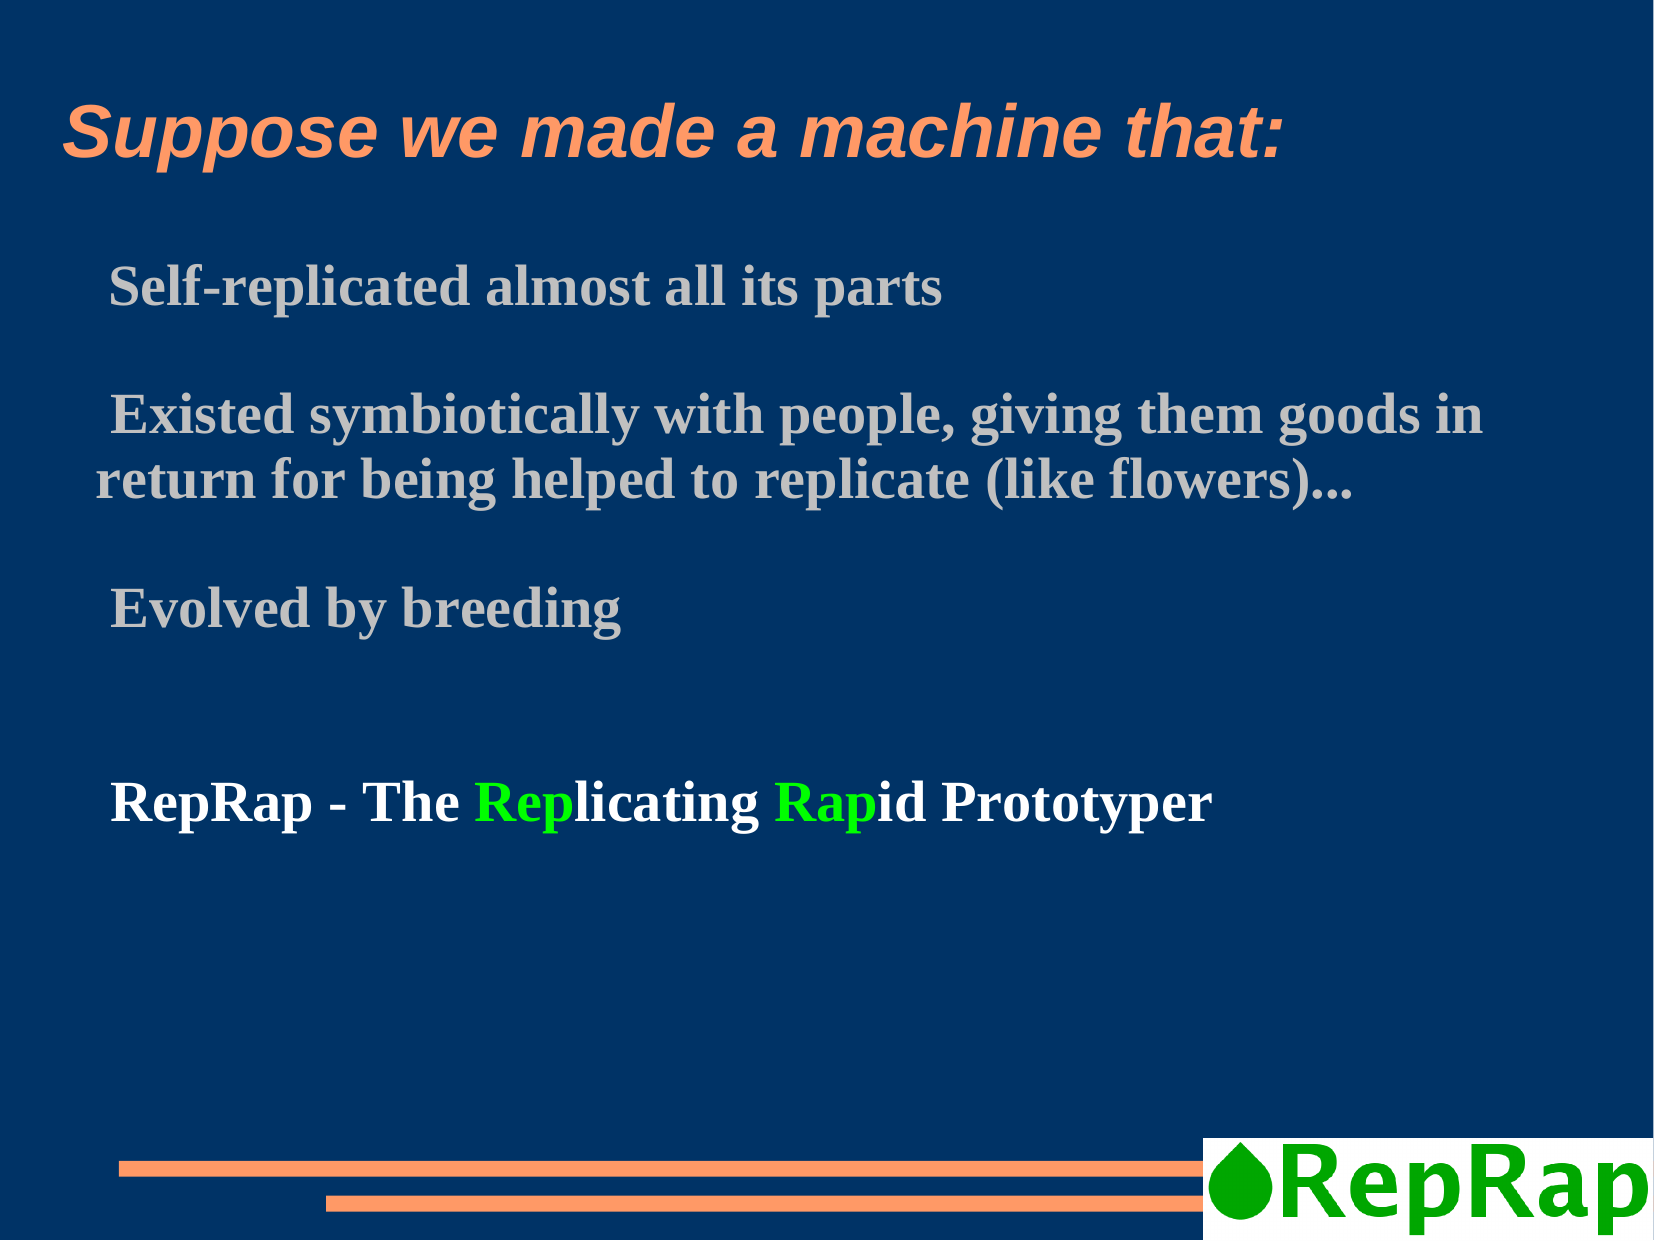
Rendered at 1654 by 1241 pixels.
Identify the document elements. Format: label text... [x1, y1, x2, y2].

text_box Self-replicated almost all its parts Existed symbiotically with people, giving them goods in return for being helped to replicate (like flowers)... Evolved by breeding RepRap - The Replicating Rapid Prototyper [95, 252, 1524, 1180]
title Suppose we made a machine that: [62, 53, 1628, 210]
picture [1203, 1138, 1654, 1241]
text_box [95, 232, 1547, 905]
